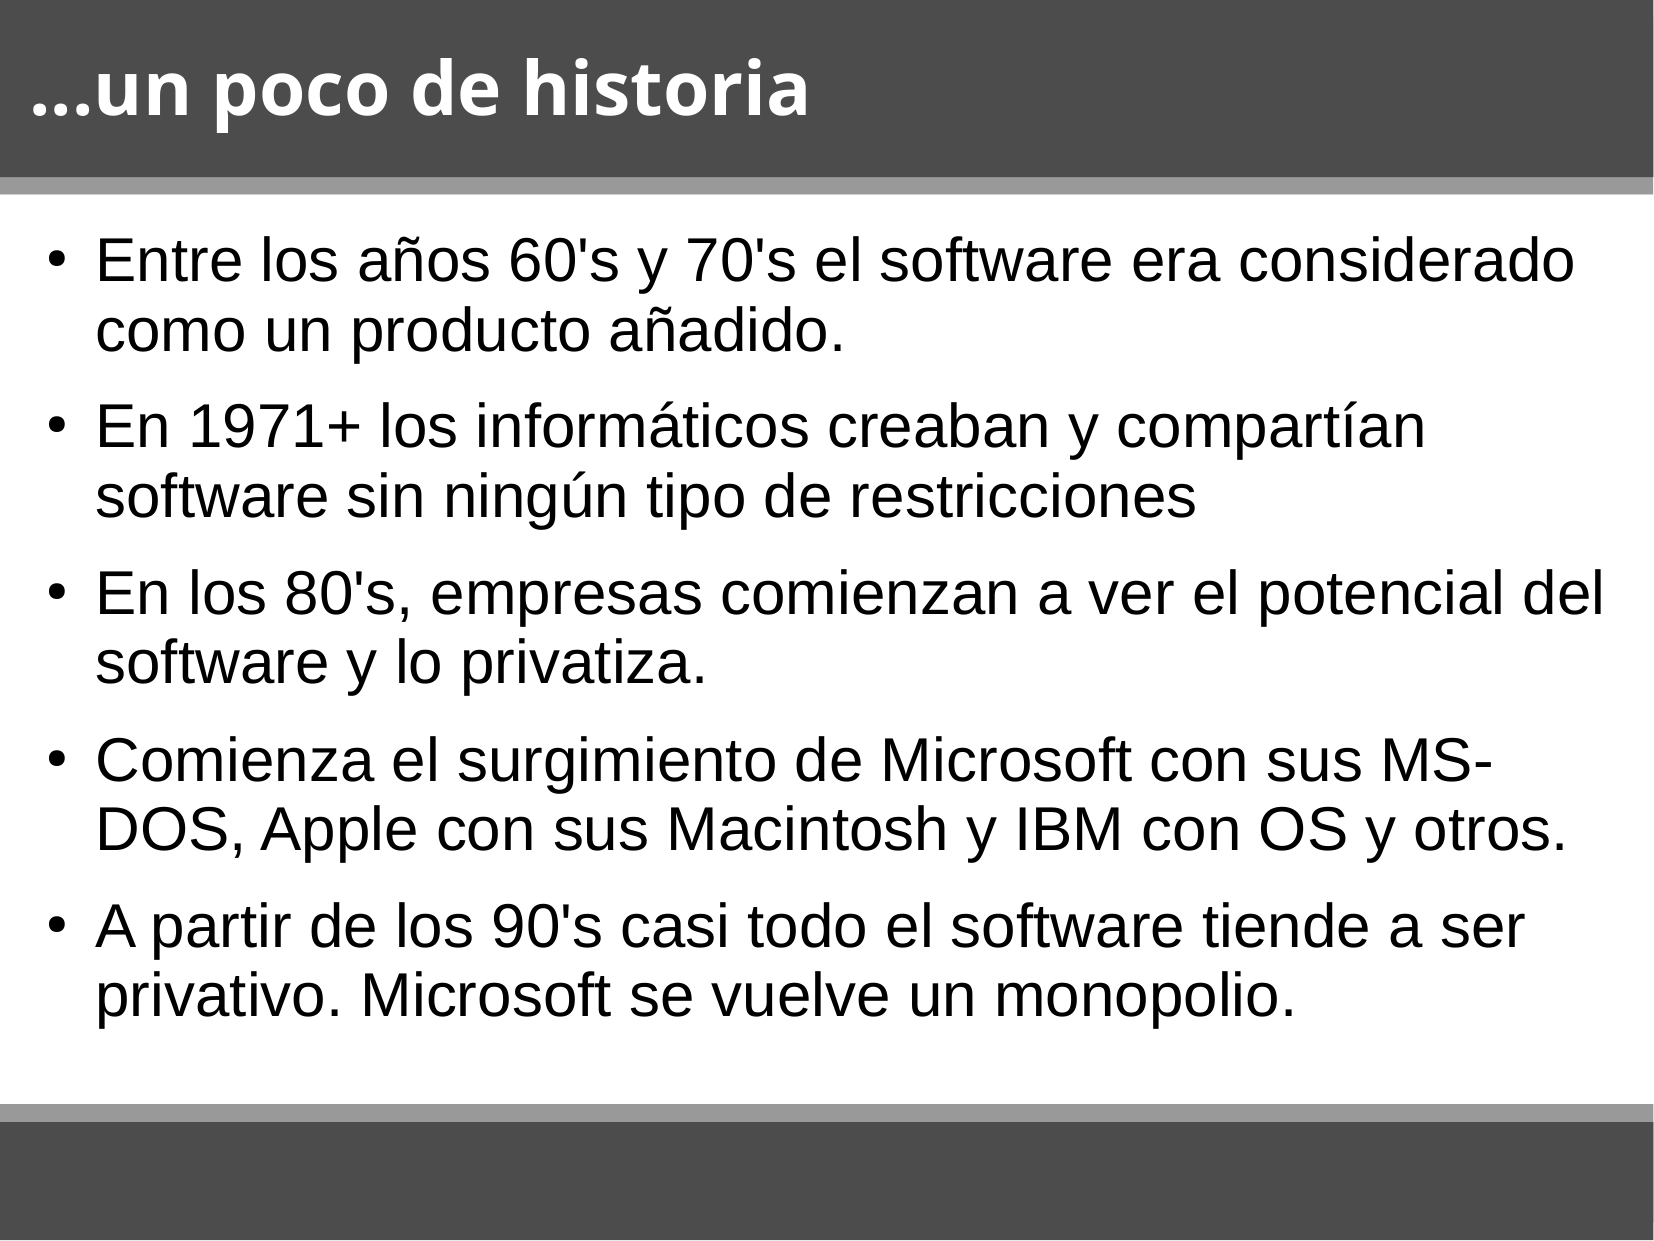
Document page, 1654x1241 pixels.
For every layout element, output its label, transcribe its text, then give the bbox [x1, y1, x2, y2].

list Entre los años 60's y 70's el software era considerado como un producto añadido. En 1971+ los informáticos creaban y compartían software sin ningún tipo de restricciones En los 80's, empresas comienzan a ver el potencial del software y lo privatiza. Comienza el surgimiento de Microsoft con sus MS-DOS, Apple con sus Macintosh y IBM con OS y otros. A partir de los 90's casi todo el software tiende a ser privativo. Microsoft se vuelve un monopolio. [29, 225, 1625, 1044]
title ...un poco de historia [29, 15, 1654, 158]
